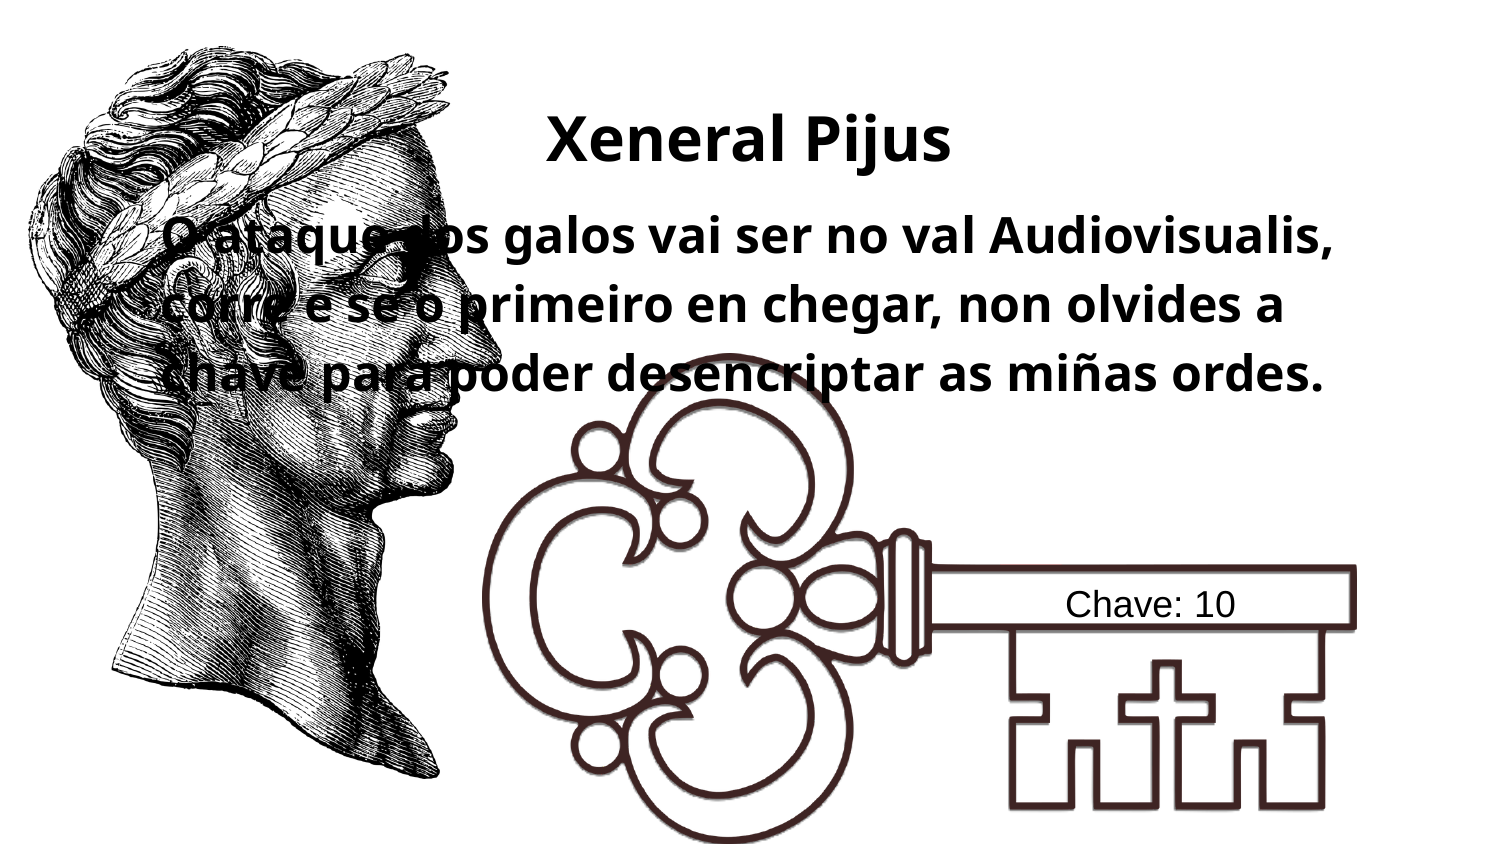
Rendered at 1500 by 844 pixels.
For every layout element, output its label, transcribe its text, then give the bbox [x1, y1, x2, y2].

picture [28, 46, 1357, 844]
title Xeneral Pijus [502, 72, 1449, 167]
text_box O ataque dos galos vai ser no val Audiovisualis, corre e se o primeiro en chegar, non olvides a chave para poder desencriptar as miñas ordes. [145, 179, 1402, 422]
text_box Chave: 10 [1050, 565, 1449, 633]
